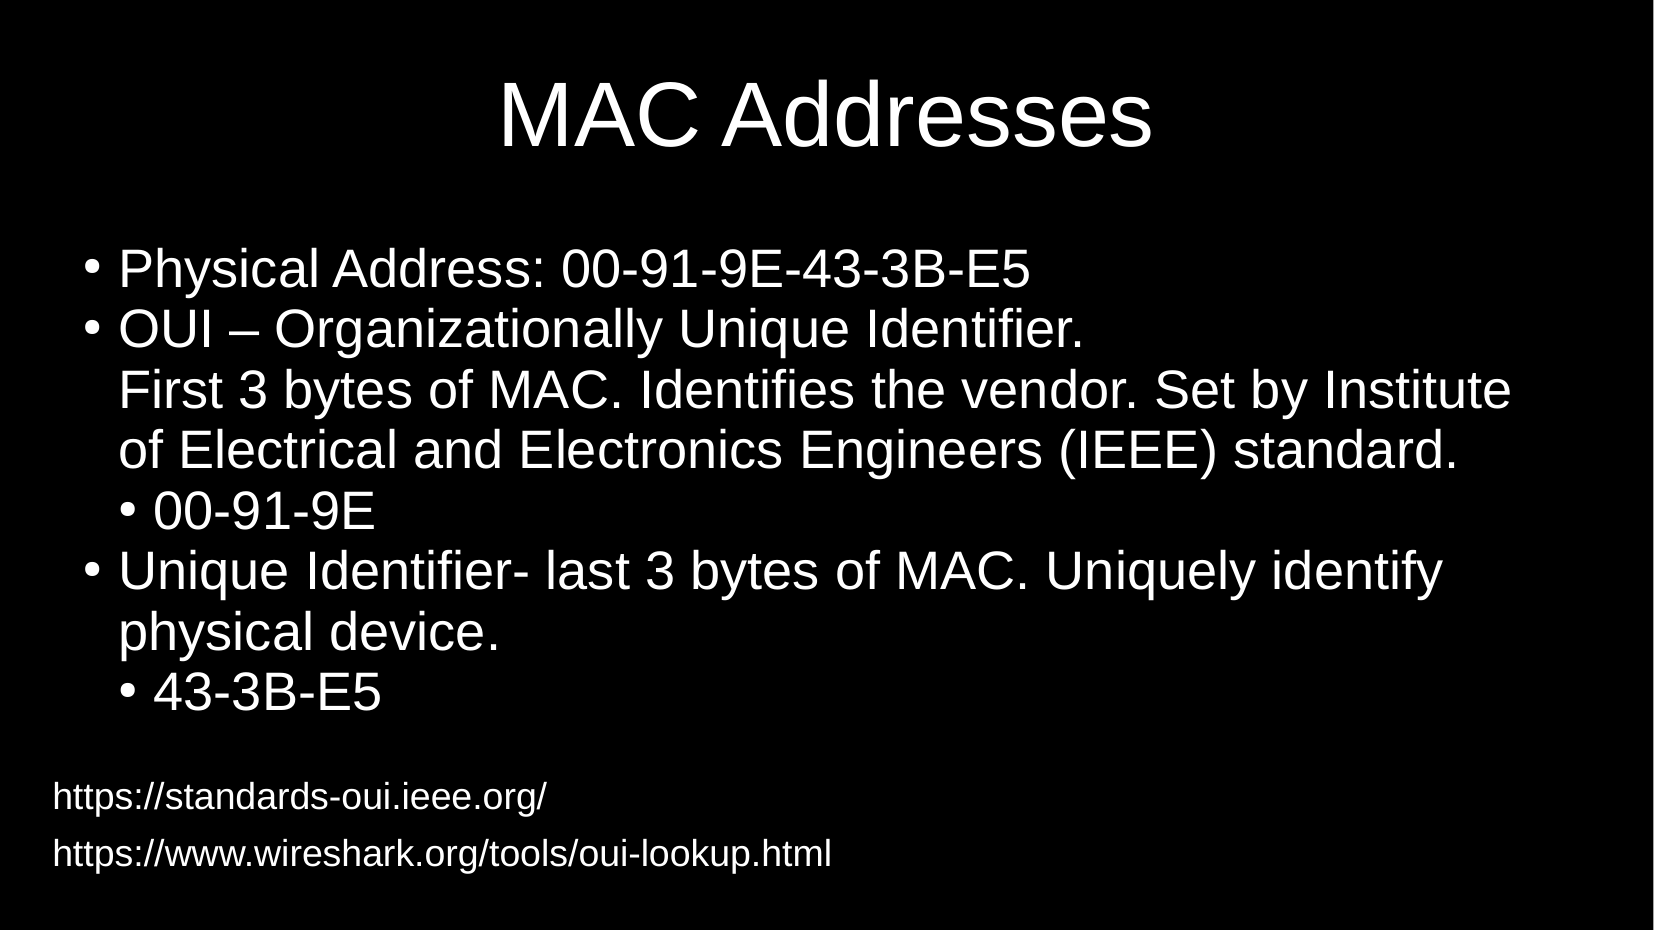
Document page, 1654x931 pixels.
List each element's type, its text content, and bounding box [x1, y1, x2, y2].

text_box https://standards-oui.ieee.org/ [37, 768, 563, 826]
text_box https://www.wireshark.org/tools/oui-lookup.html [37, 825, 848, 882]
subtitle Physical Address: 00-91-9E-43-3B-E5 OUI – Organizationally Unique Identifier. First 3 bytes of MAC. Identifies the vendor. Set by Institute of Electrical and Electronics Engineers (IEEE) standard. 00-91-9E Unique Identifier- last 3 bytes of MAC. Uniquely identify physical device. 43-3B-E5 [82, 210, 1571, 750]
title MAC Addresses [82, 37, 1571, 193]
